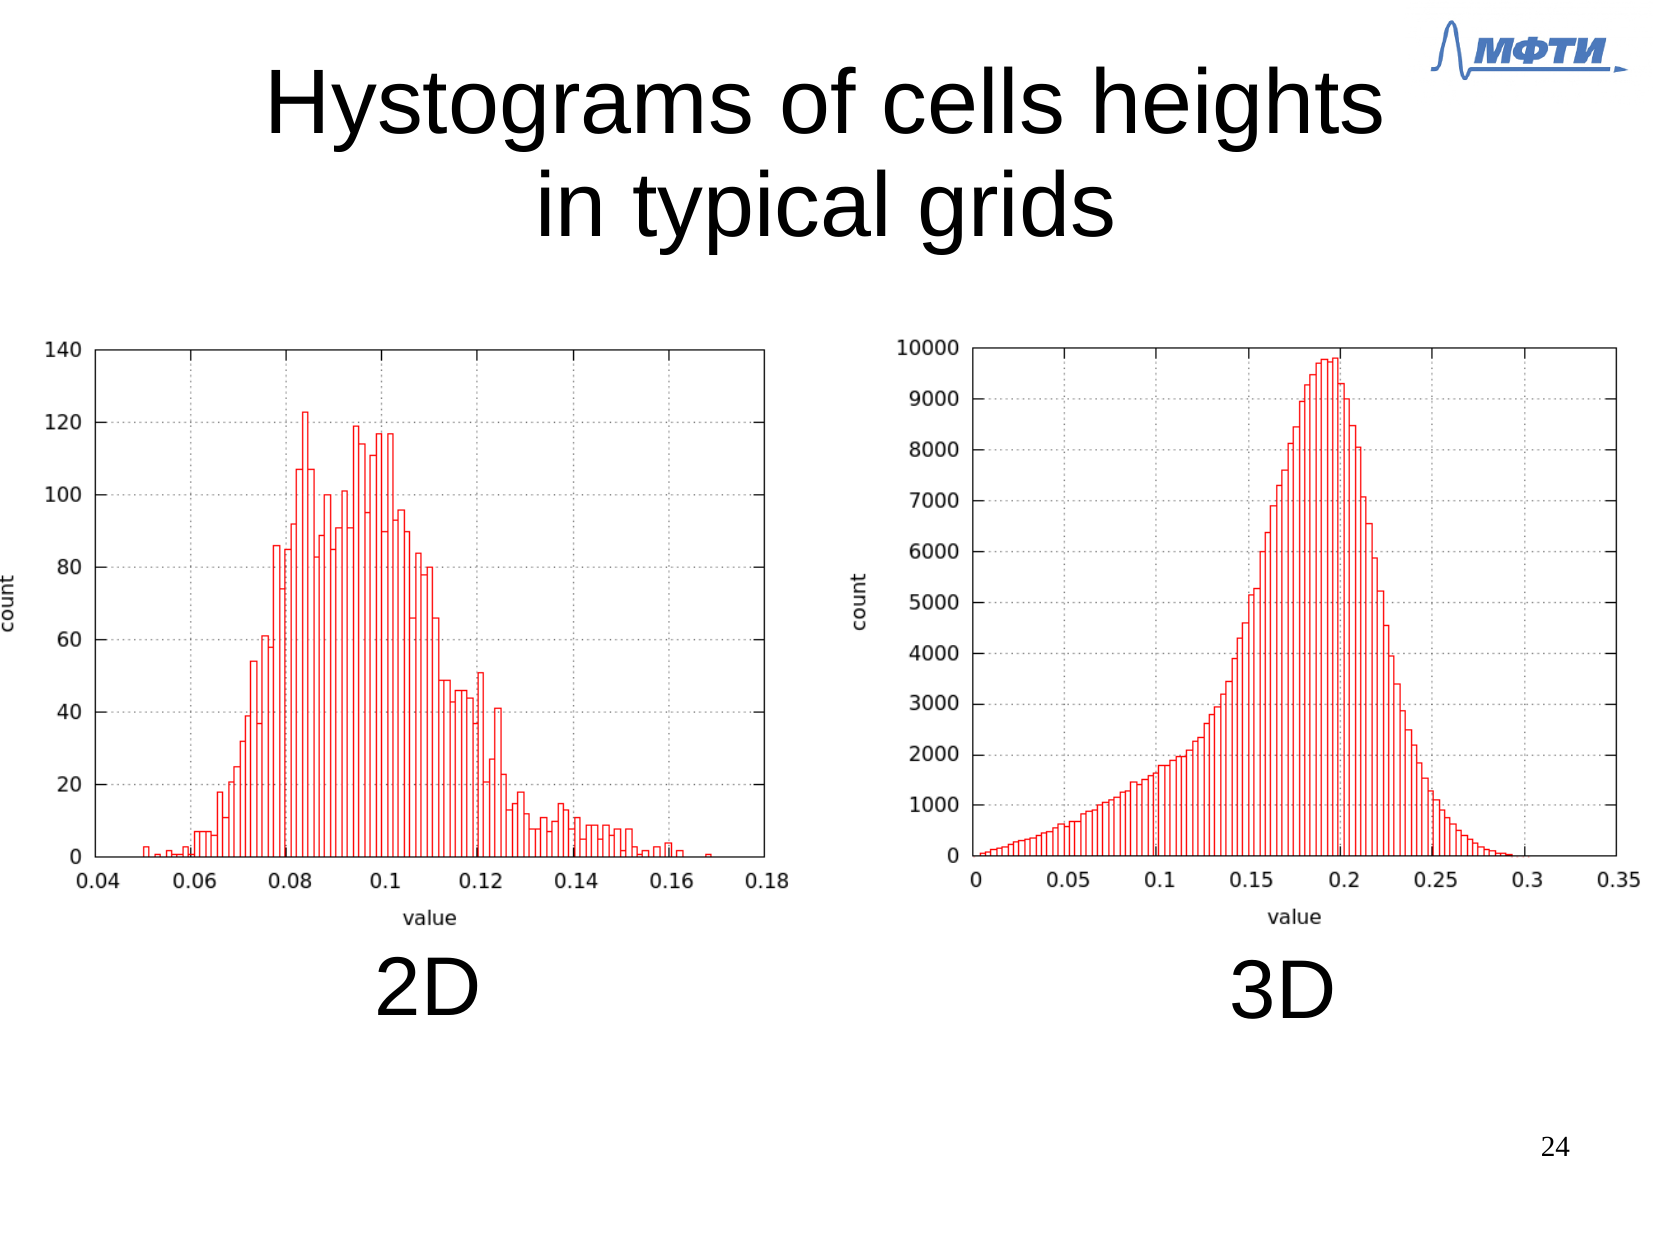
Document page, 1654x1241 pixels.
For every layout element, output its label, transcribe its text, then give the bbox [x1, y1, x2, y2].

picture [0, 0, 1654, 1241]
title Hystograms of cells heights in typical grids [82, 49, 1571, 257]
text_box 2D [360, 933, 511, 1042]
text_box 3D [1215, 936, 1366, 1045]
